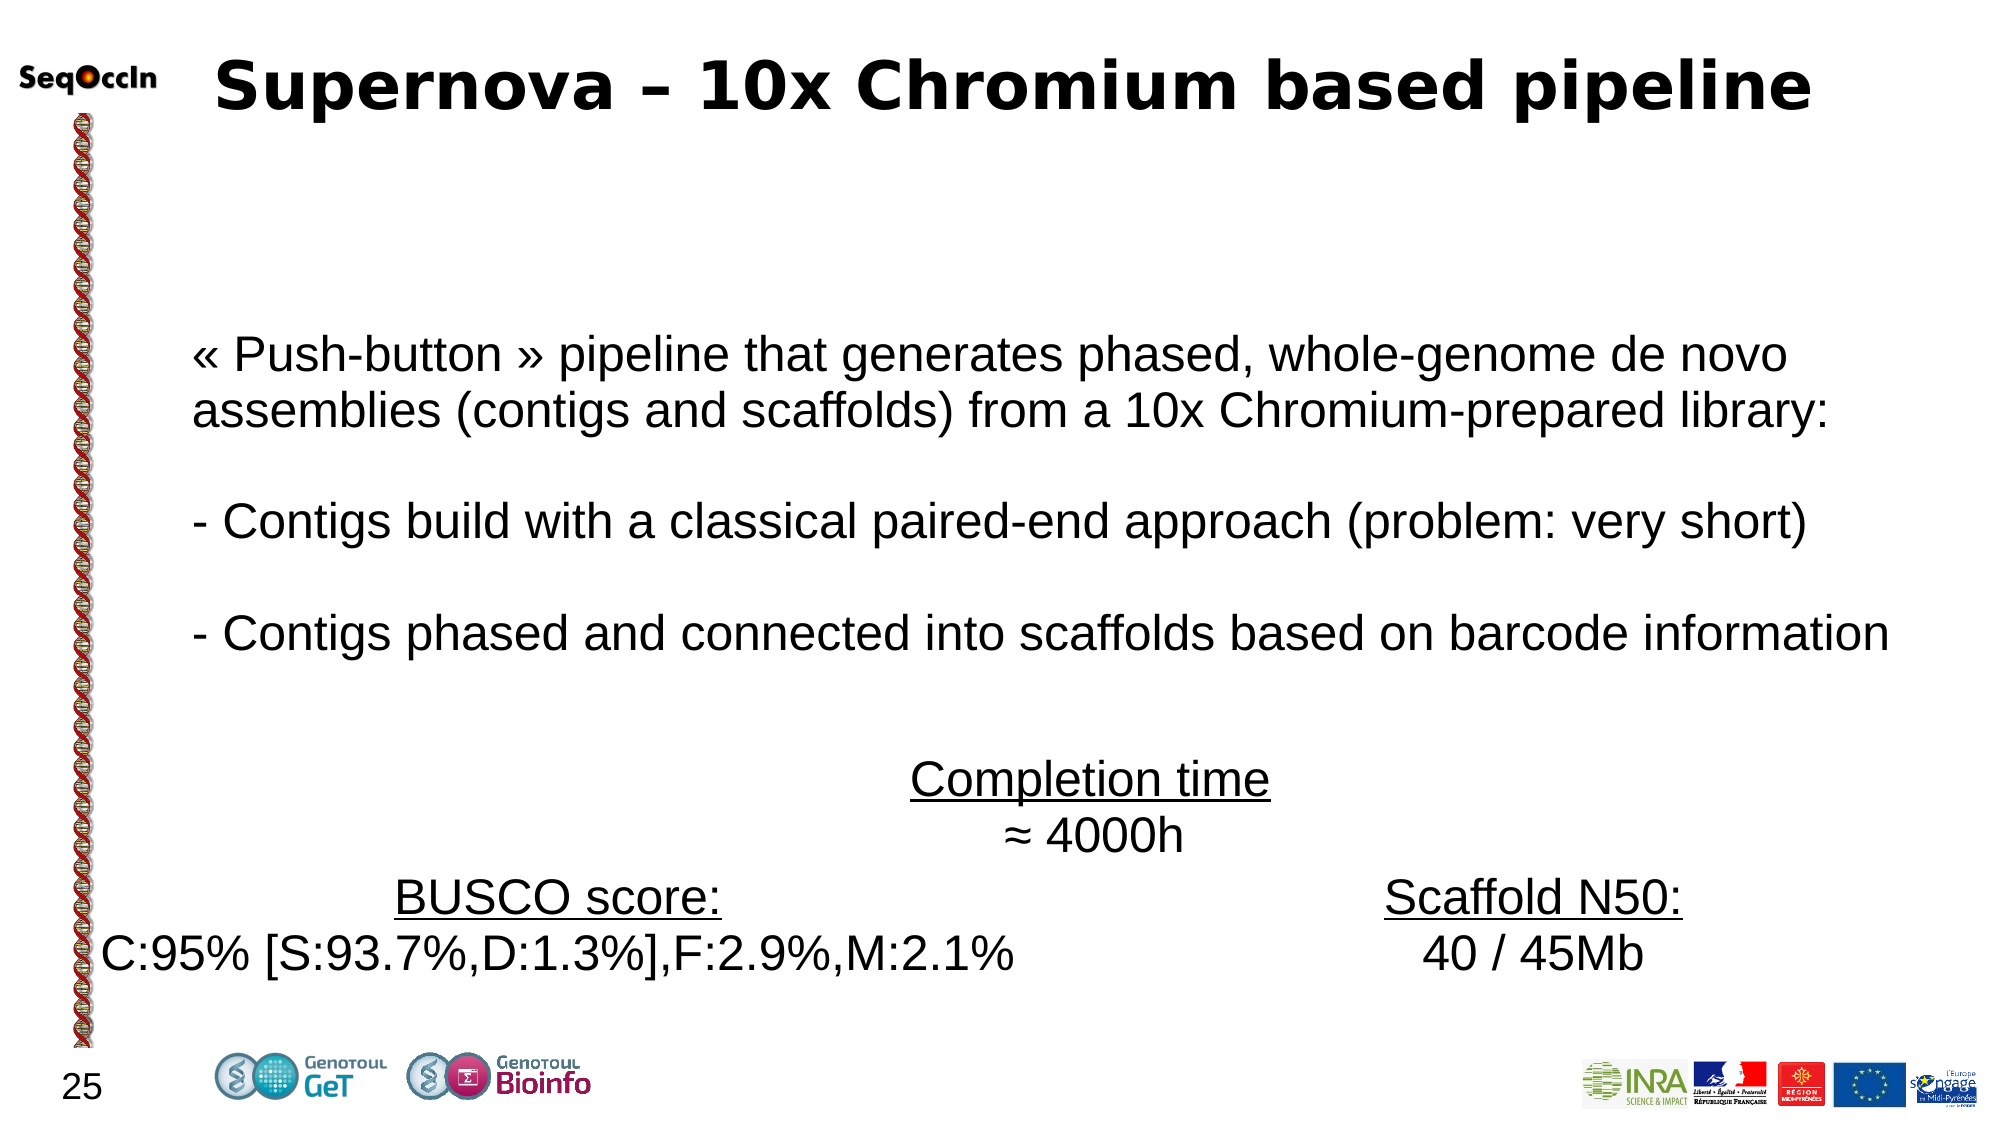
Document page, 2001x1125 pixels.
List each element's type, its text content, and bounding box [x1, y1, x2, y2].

picture [1581, 1059, 1689, 1109]
picture [74, 1028, 91, 1048]
text_box Completion time ≈ 4000h [94, 744, 2000, 862]
text_box « Push-button » pipeline that generates phased, whole-genome de novo assemblies (contigs and scaffolds) from a 10x Chromium-prepared library: - Contigs build with a classical paired-end approach (problem: very short) - Contigs phased and connected into scaffolds based on barcode information [177, 318, 1907, 744]
picture [400, 1046, 597, 1106]
picture [13, 58, 162, 99]
picture [208, 1046, 392, 1106]
text_box BUSCO score: C:95% [S:93.7%,D:1.3%],F:2.9%,M:2.1% [35, 862, 1081, 1028]
picture [1832, 1061, 1983, 1111]
picture [1778, 1062, 1825, 1106]
text_box Scaffold N50: 40 / 45Mb [1023, 862, 2000, 1010]
picture [73, 113, 91, 862]
title Supernova – 10x Chromium based pipeline [198, 21, 1924, 130]
